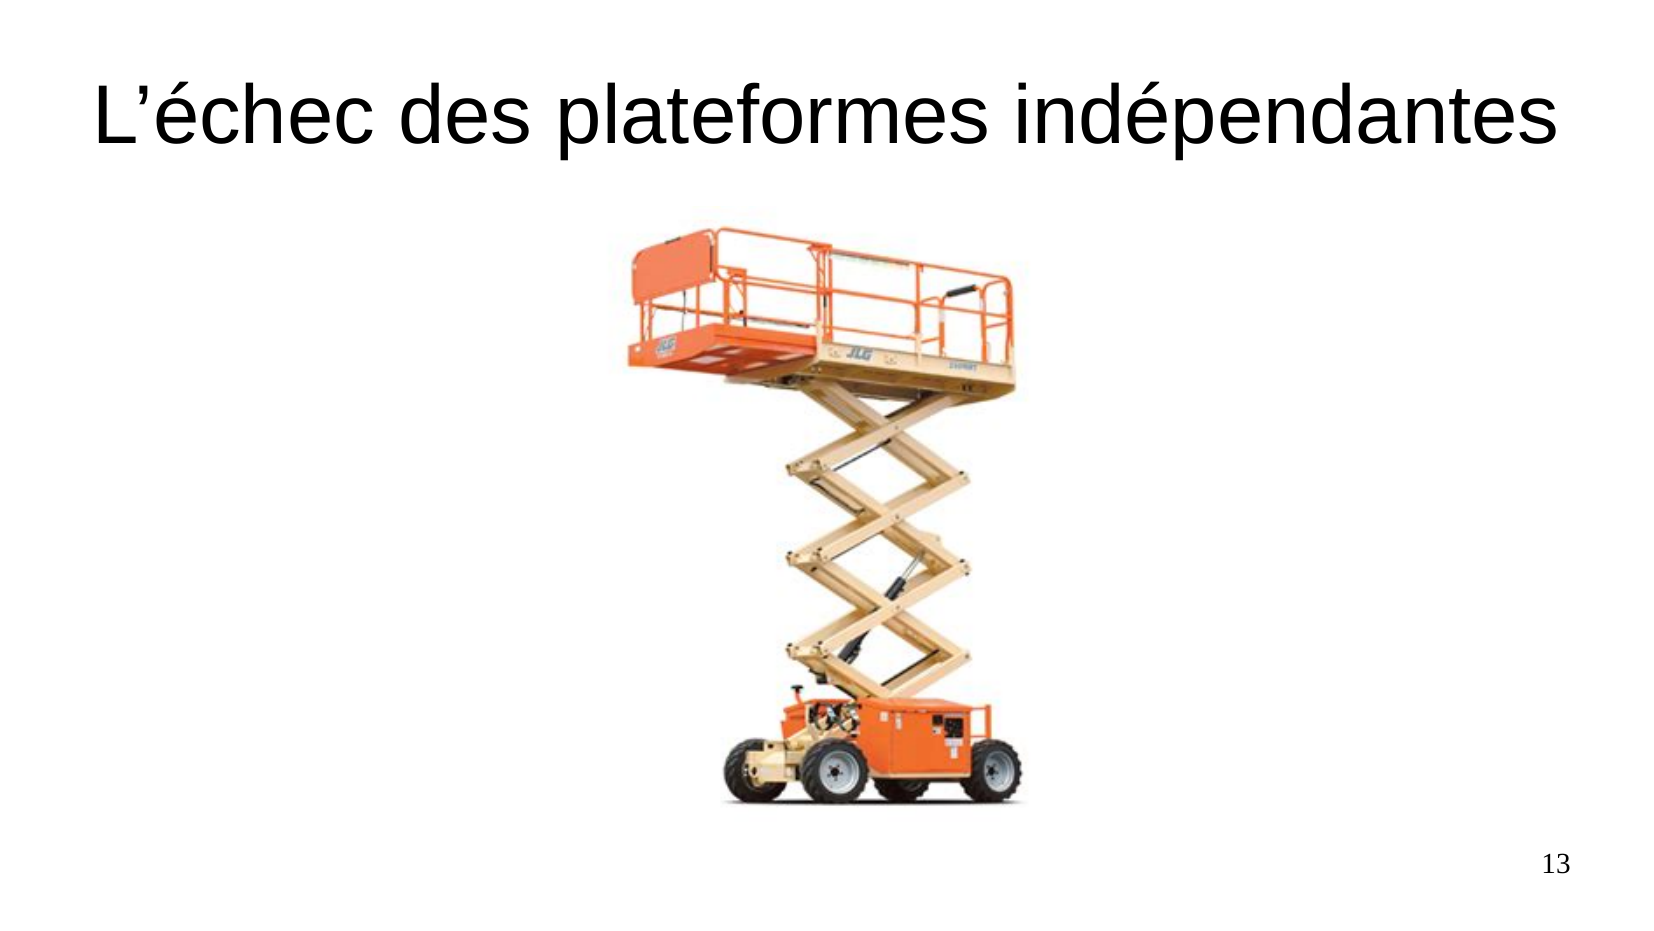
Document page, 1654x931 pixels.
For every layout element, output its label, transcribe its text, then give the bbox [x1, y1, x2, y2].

title L’échec des plateformes indépendantes [82, 37, 1571, 193]
picture [413, 206, 1242, 827]
